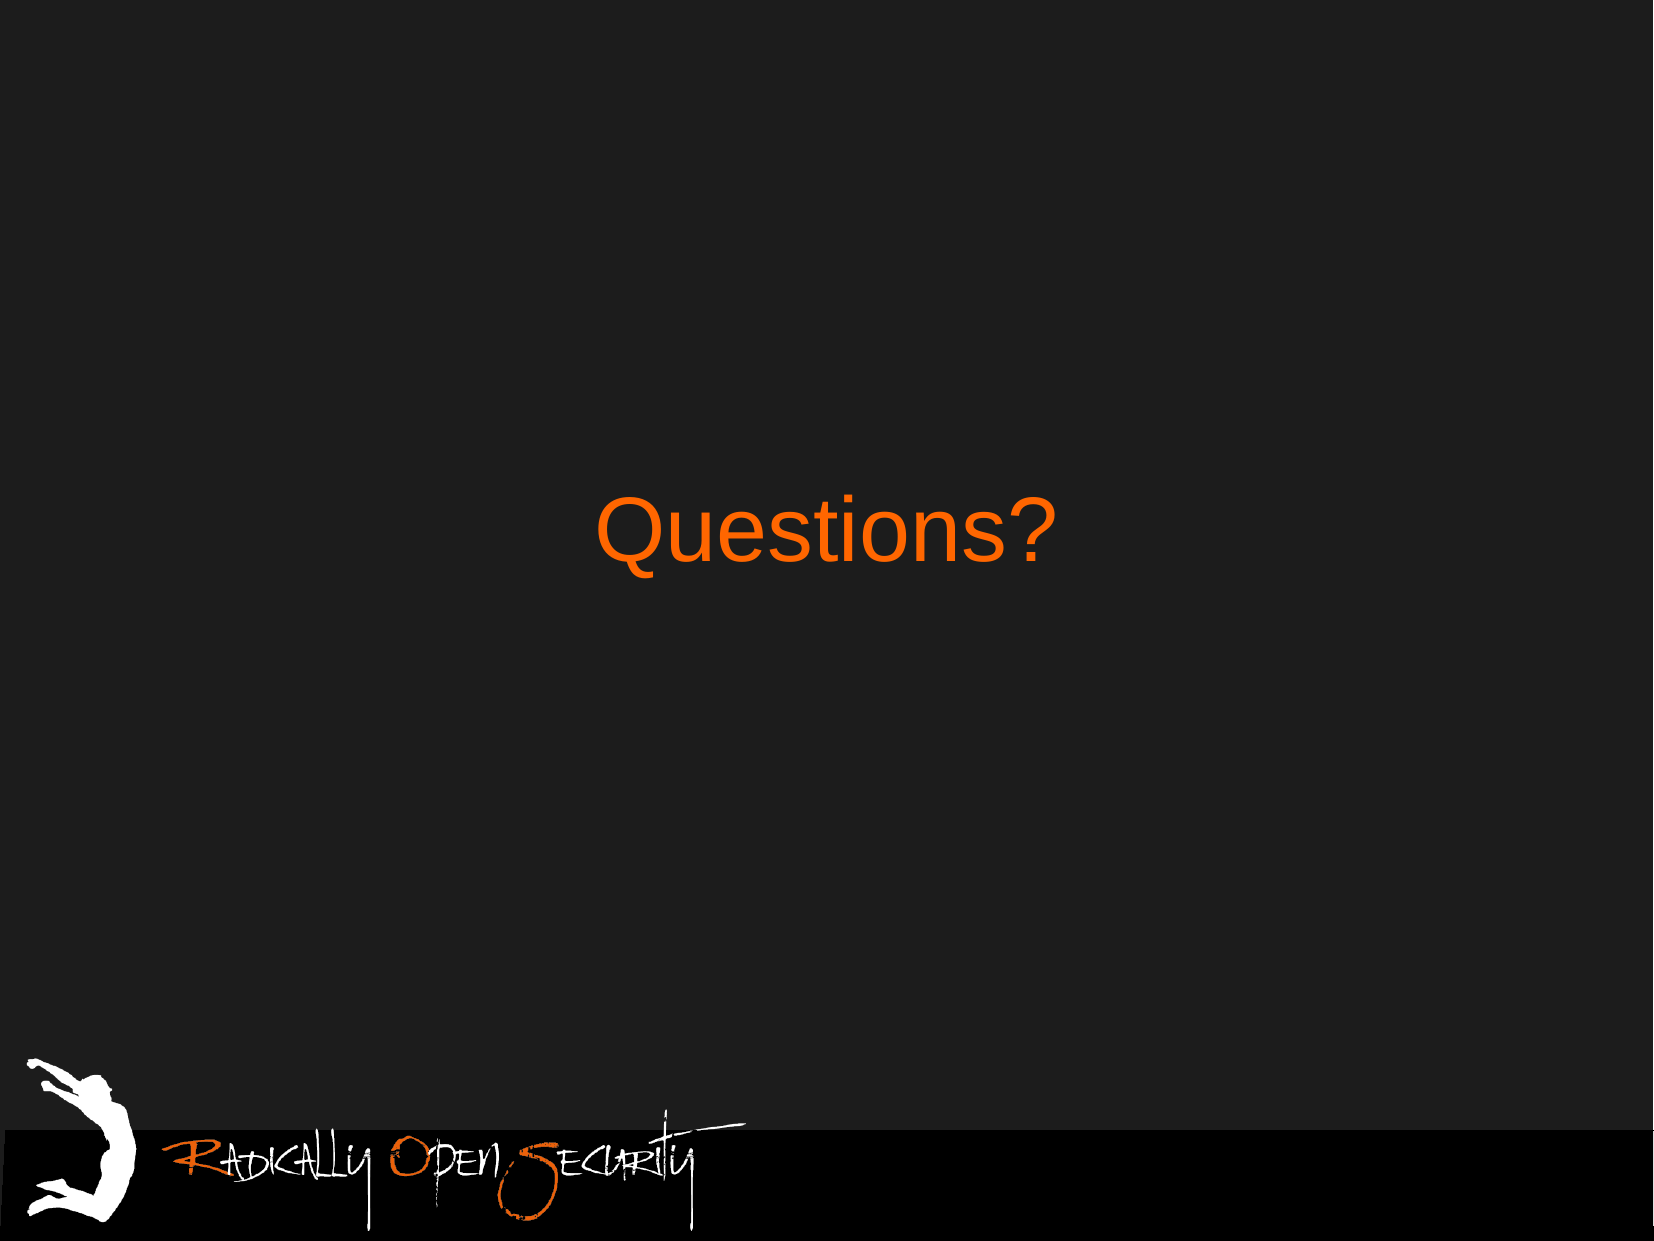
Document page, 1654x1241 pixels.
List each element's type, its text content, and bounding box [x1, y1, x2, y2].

picture [0, 1022, 778, 1241]
subtitle Questions? [82, 49, 1571, 1010]
